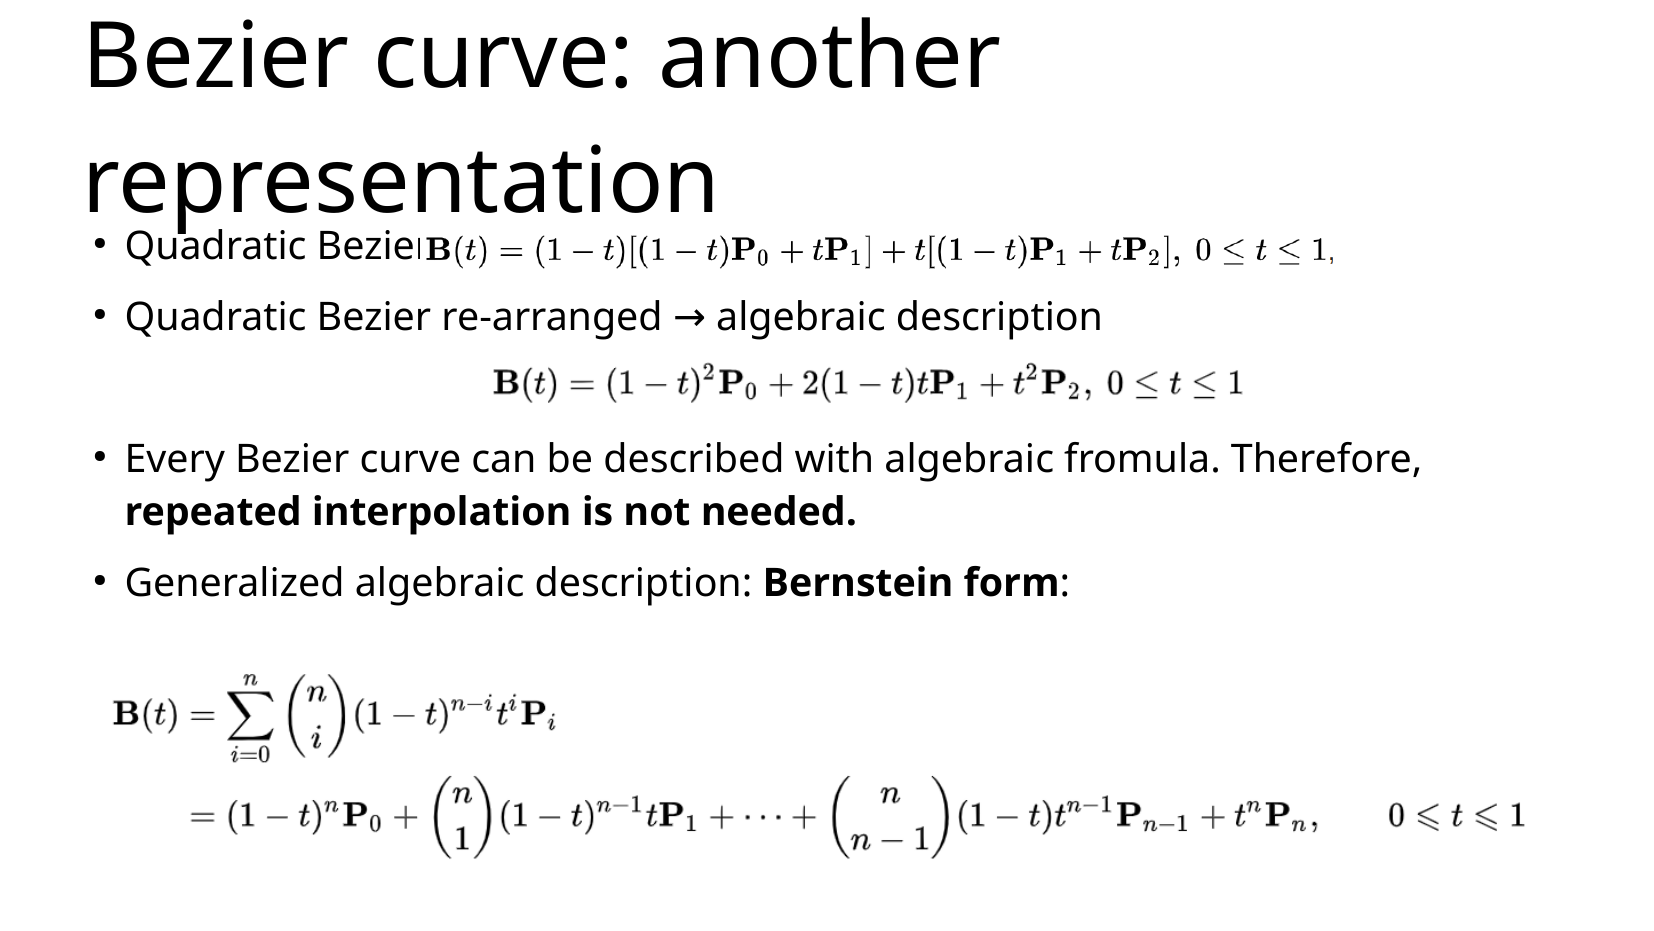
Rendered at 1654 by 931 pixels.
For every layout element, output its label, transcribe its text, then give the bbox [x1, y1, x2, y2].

title Bezier curve: another representation [82, 37, 1571, 193]
picture [90, 665, 1561, 871]
list Quadratic Bezier: Quadratic Bezier re-arranged → algebraic description Every Bezier curve can be described with algebraic fromula. Therefore, repeated interpolation is not needed. Generalized algebraic description: Bernstein form: [82, 217, 1571, 616]
picture [420, 230, 1339, 271]
picture [479, 344, 1246, 406]
